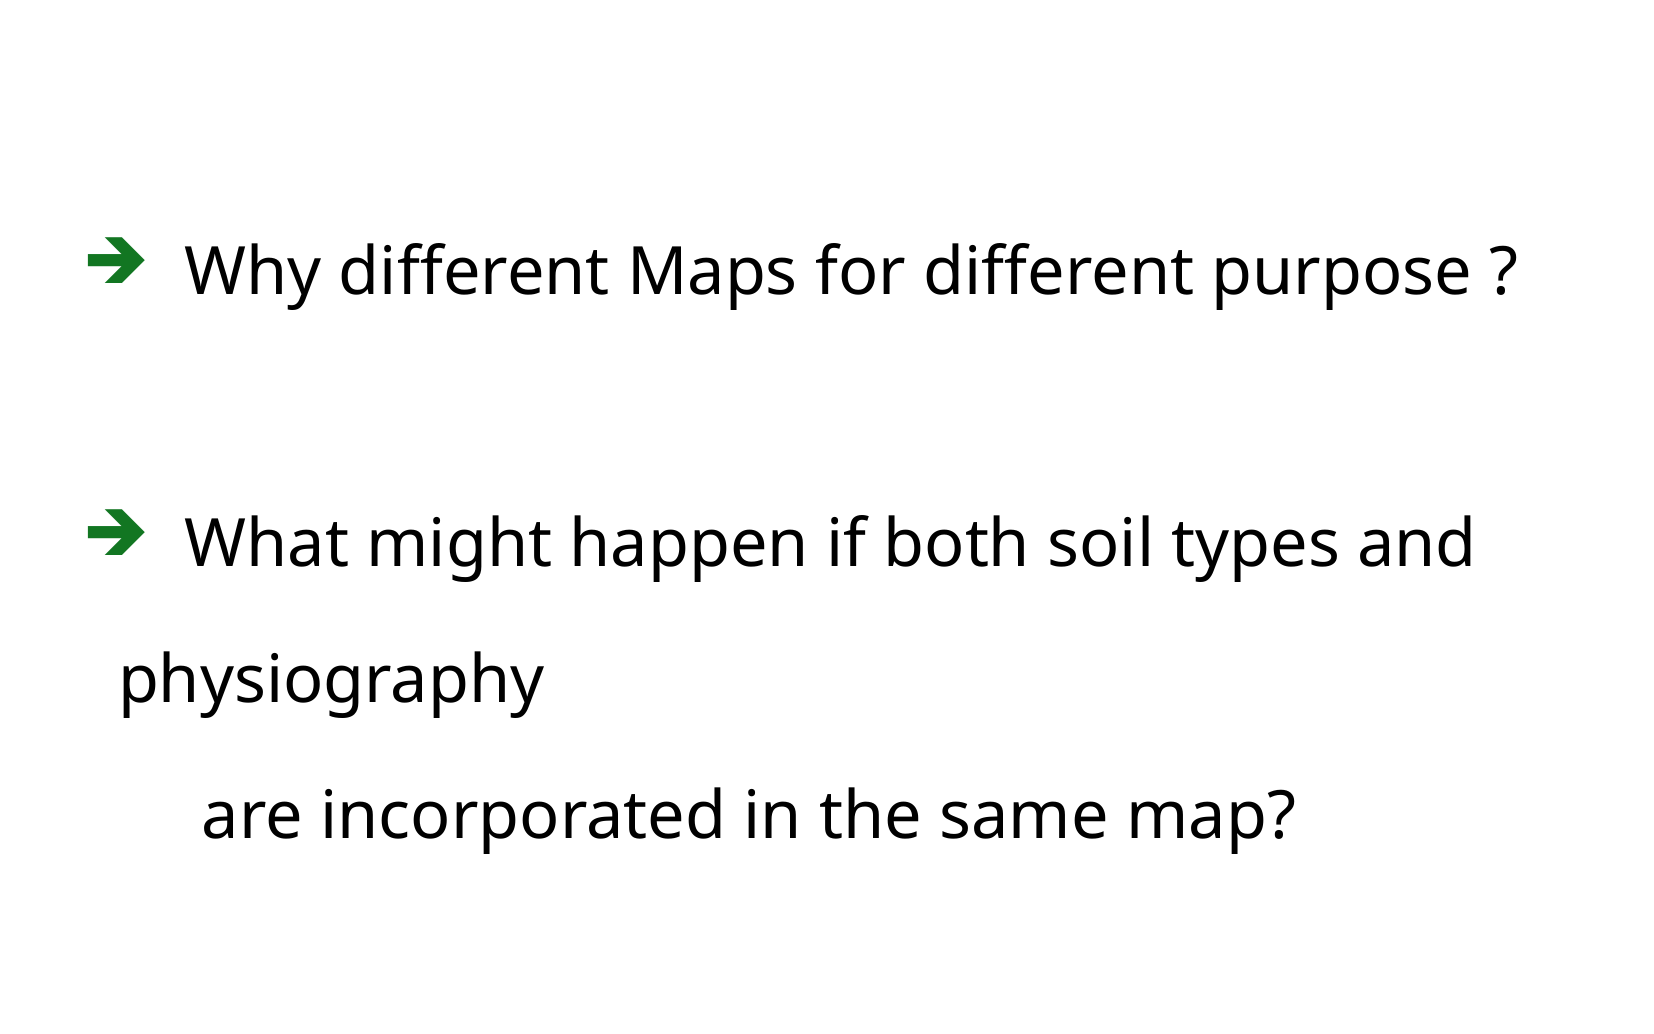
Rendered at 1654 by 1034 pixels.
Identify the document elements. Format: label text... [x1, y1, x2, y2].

subtitle Why different Maps for different purpose ? What might happen if both soil types and physiography are incorporated in the same map? [82, 118, 1571, 918]
